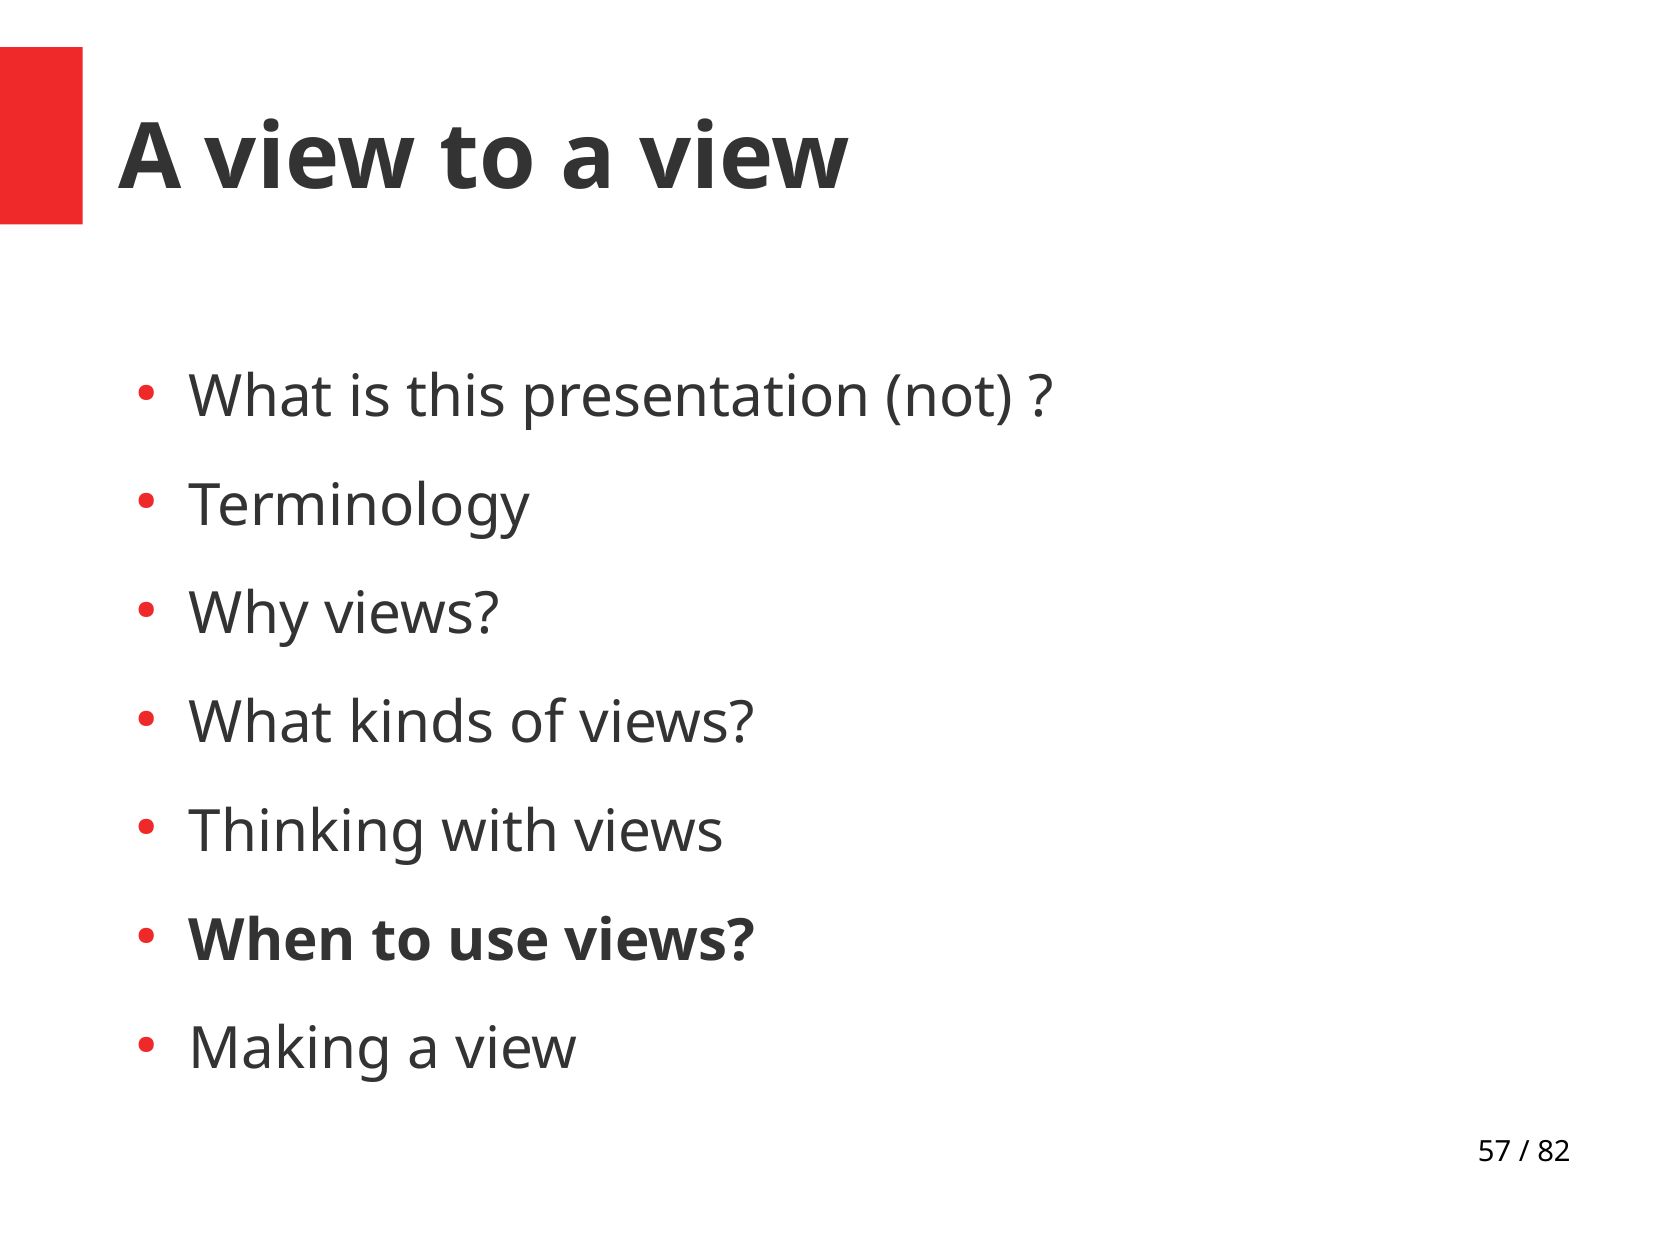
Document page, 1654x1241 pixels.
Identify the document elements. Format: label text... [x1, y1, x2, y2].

list What is this presentation (not) ? Terminology Why views? What kinds of views? Thinking with views When to use views? Making a view [118, 354, 1536, 1074]
title A view to a view [118, 49, 1571, 257]
